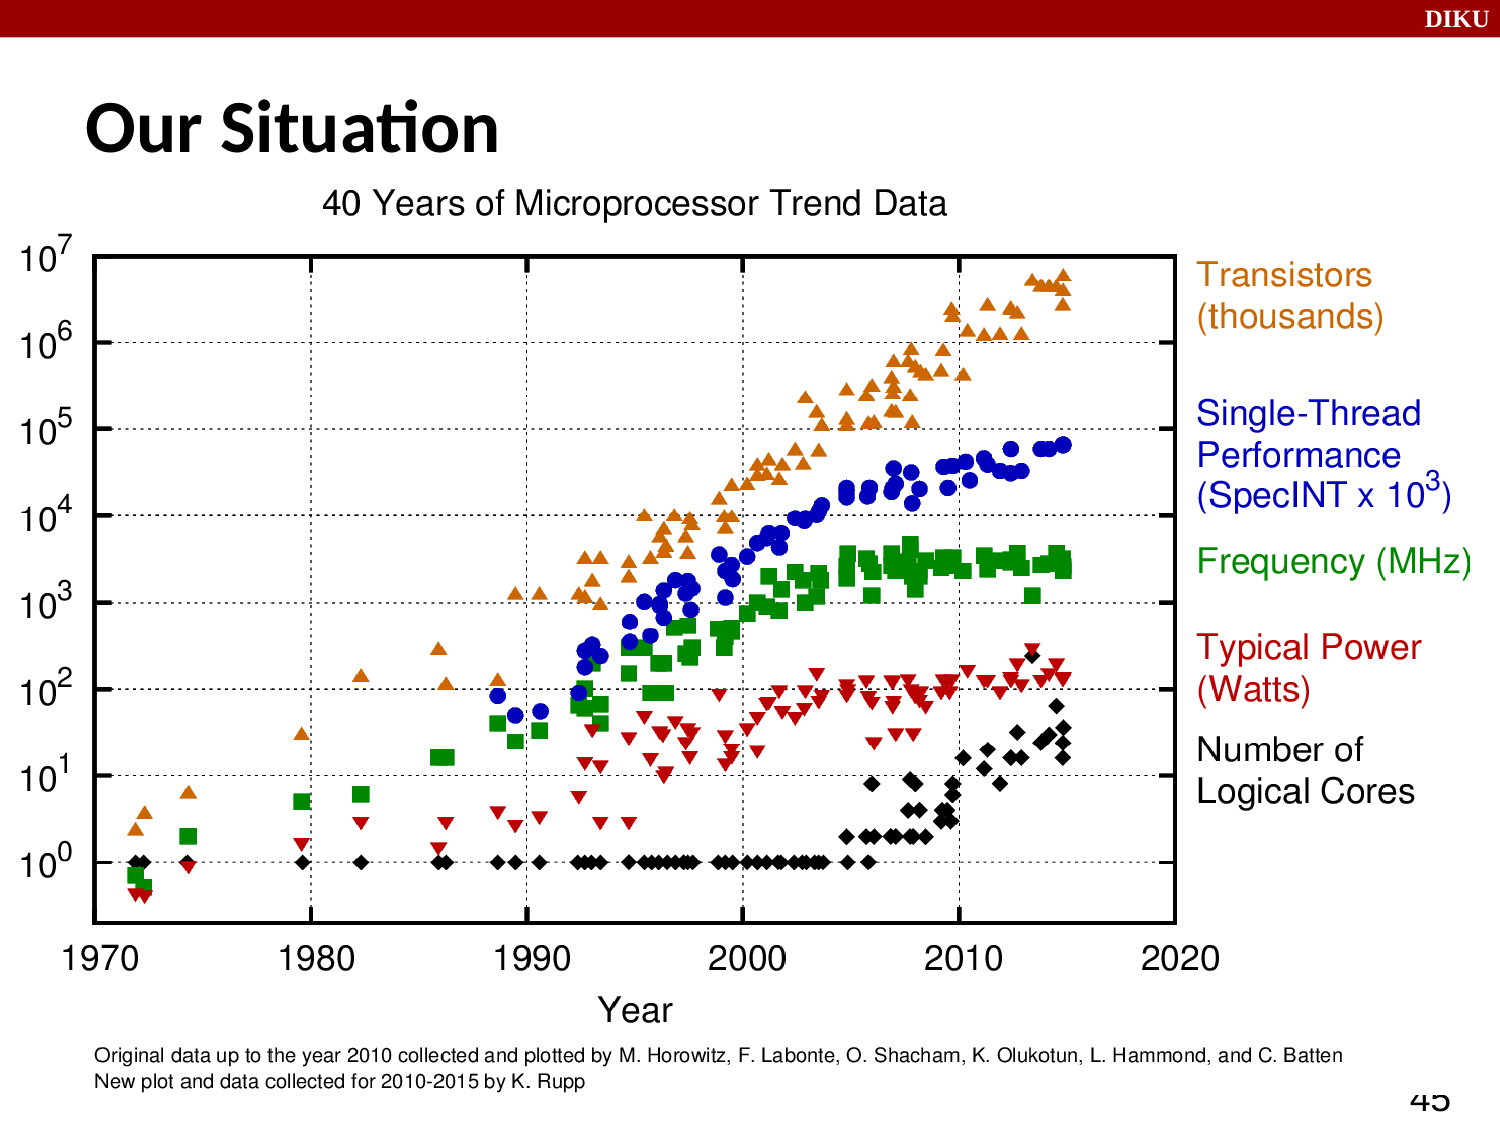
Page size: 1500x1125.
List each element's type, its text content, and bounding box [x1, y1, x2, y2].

picture [15, 163, 1470, 1095]
text_box Our Situation [70, 75, 1485, 169]
